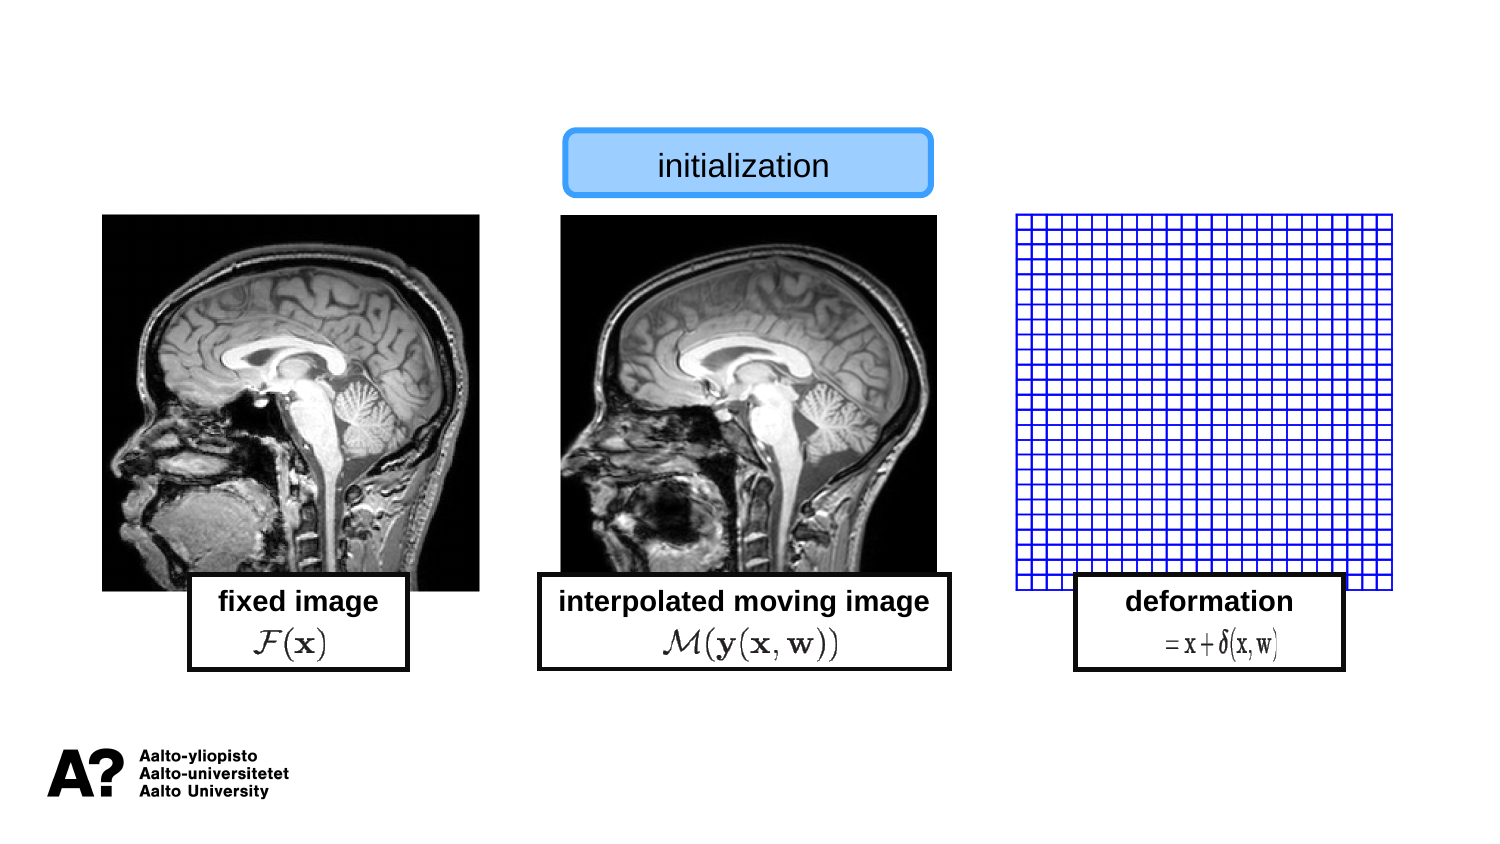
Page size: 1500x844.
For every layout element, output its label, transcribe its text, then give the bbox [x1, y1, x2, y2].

picture [988, 186, 1420, 618]
picture [93, 206, 487, 600]
picture [663, 602, 837, 670]
picture [1165, 601, 1277, 670]
text_box interpolated moving image [539, 574, 950, 670]
text_box [565, 130, 931, 196]
picture [551, 206, 945, 574]
picture [0, 702, 337, 844]
text_box initialization [574, 147, 942, 190]
text_box deformation [1075, 574, 1344, 670]
picture [253, 602, 325, 670]
text_box fixed image [189, 574, 408, 670]
